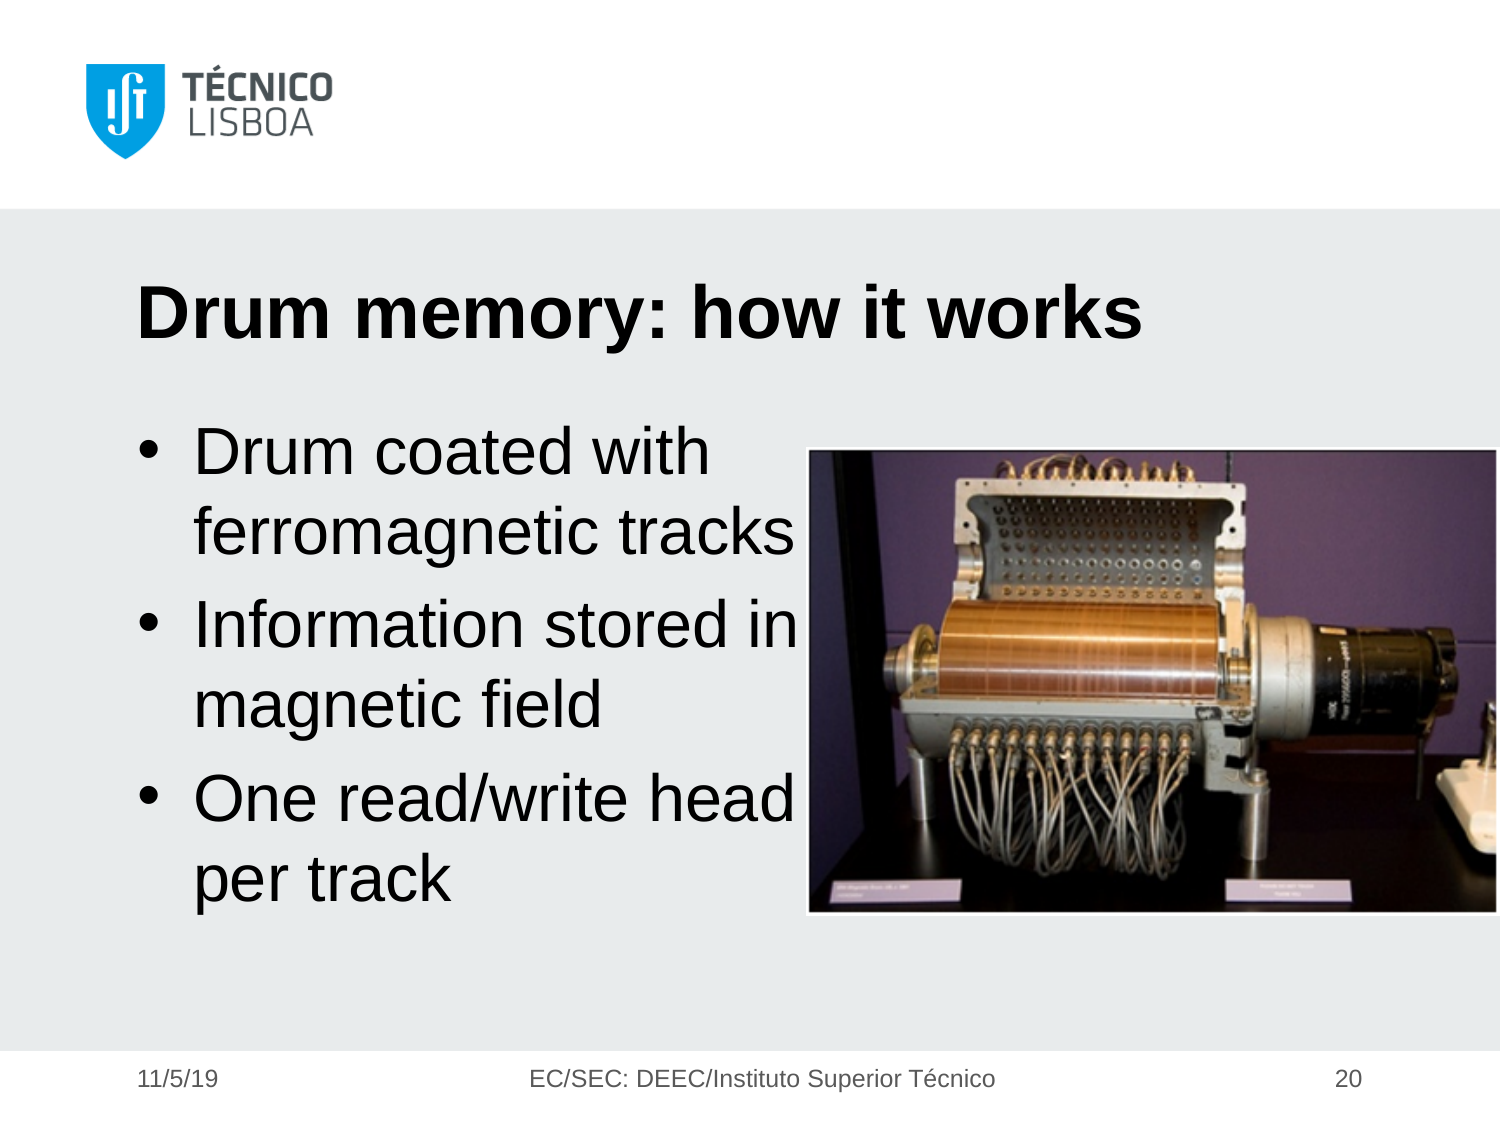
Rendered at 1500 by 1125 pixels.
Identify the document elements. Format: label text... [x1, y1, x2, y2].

title Drum memory: how it works [121, 237, 1378, 381]
list Drum coated with ferromagnetic tracks Information stored in magnetic field One read/write head per track [121, 400, 858, 1005]
slide_number <number> [1077, 1052, 1378, 1103]
picture [0, 0, 1500, 1125]
footer EC/SEC: DEEC/Instituto Superior Técnico [512, 1052, 1021, 1103]
slide_number 11/5/19 [121, 1052, 425, 1103]
